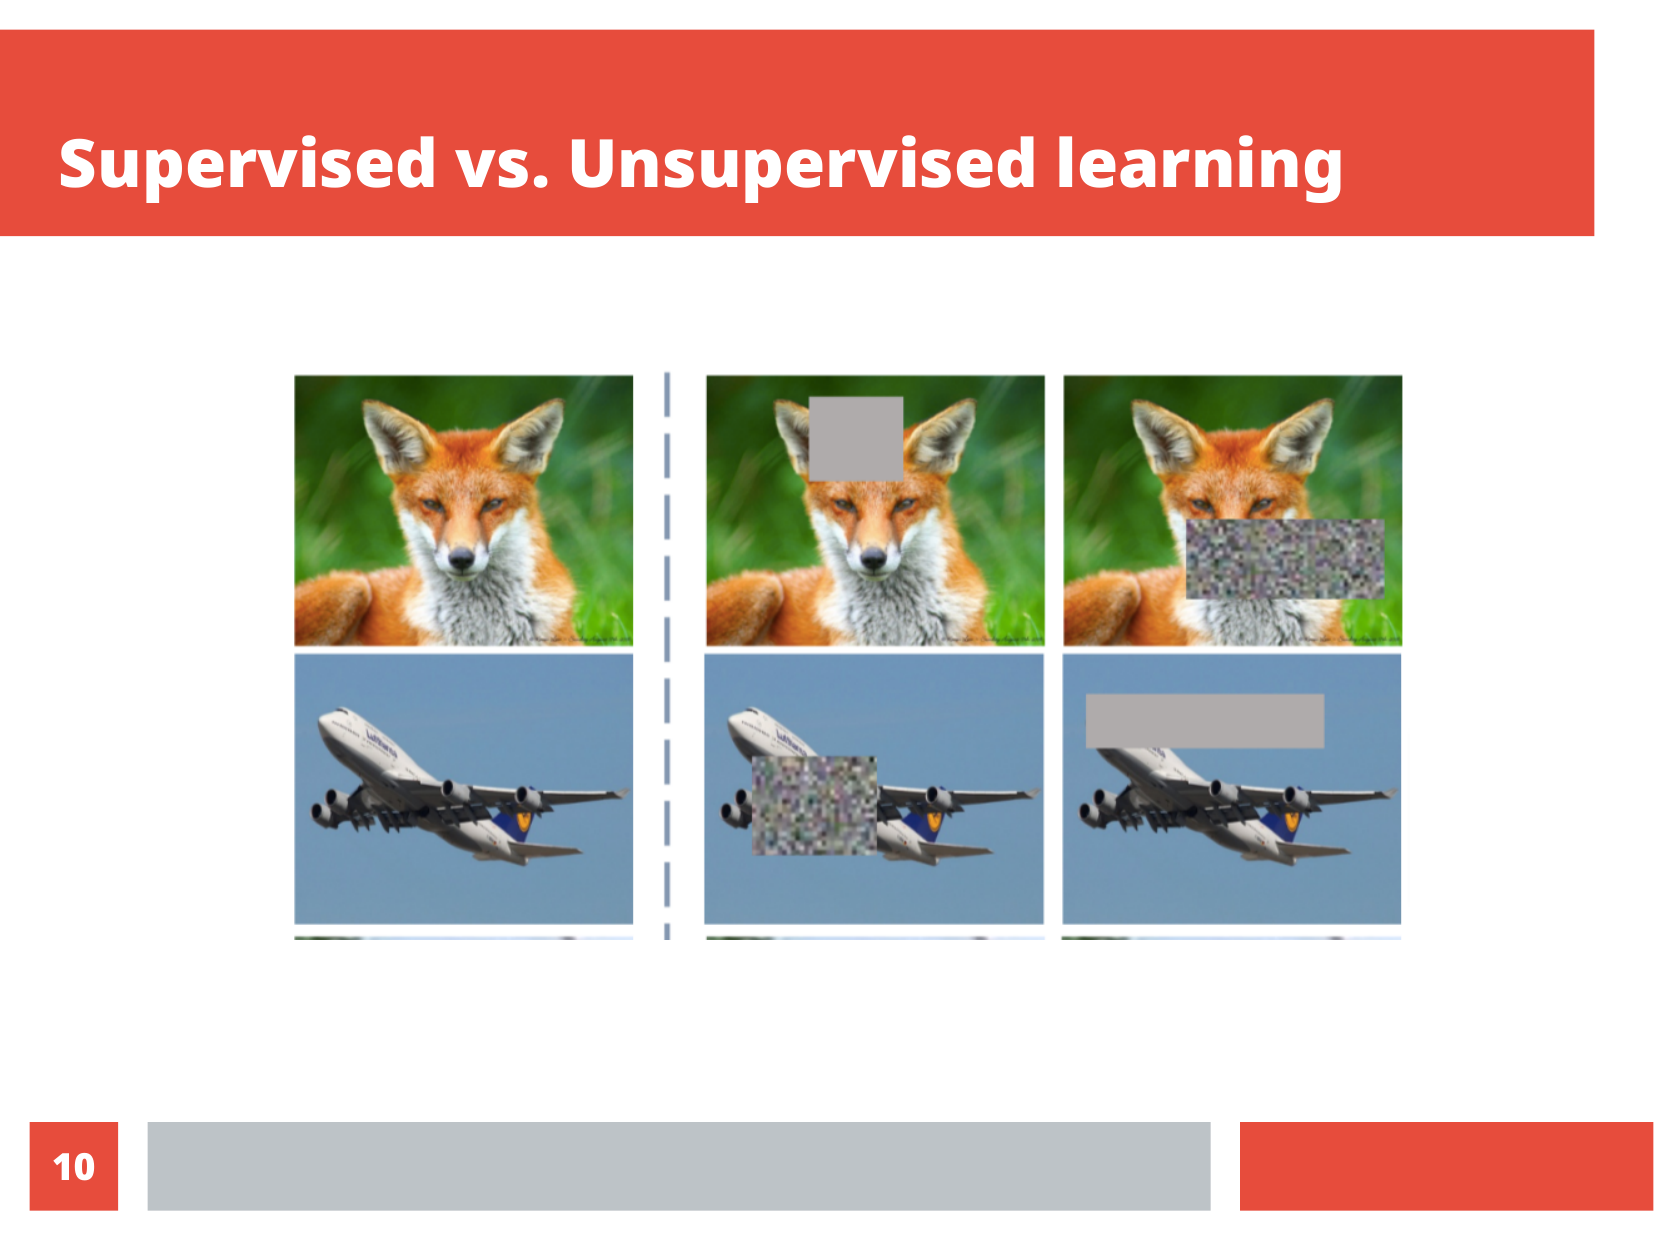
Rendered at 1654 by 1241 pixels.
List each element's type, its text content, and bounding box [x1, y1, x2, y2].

title Supervised vs. Unsupervised learning [59, 59, 1595, 207]
picture [283, 342, 1410, 940]
